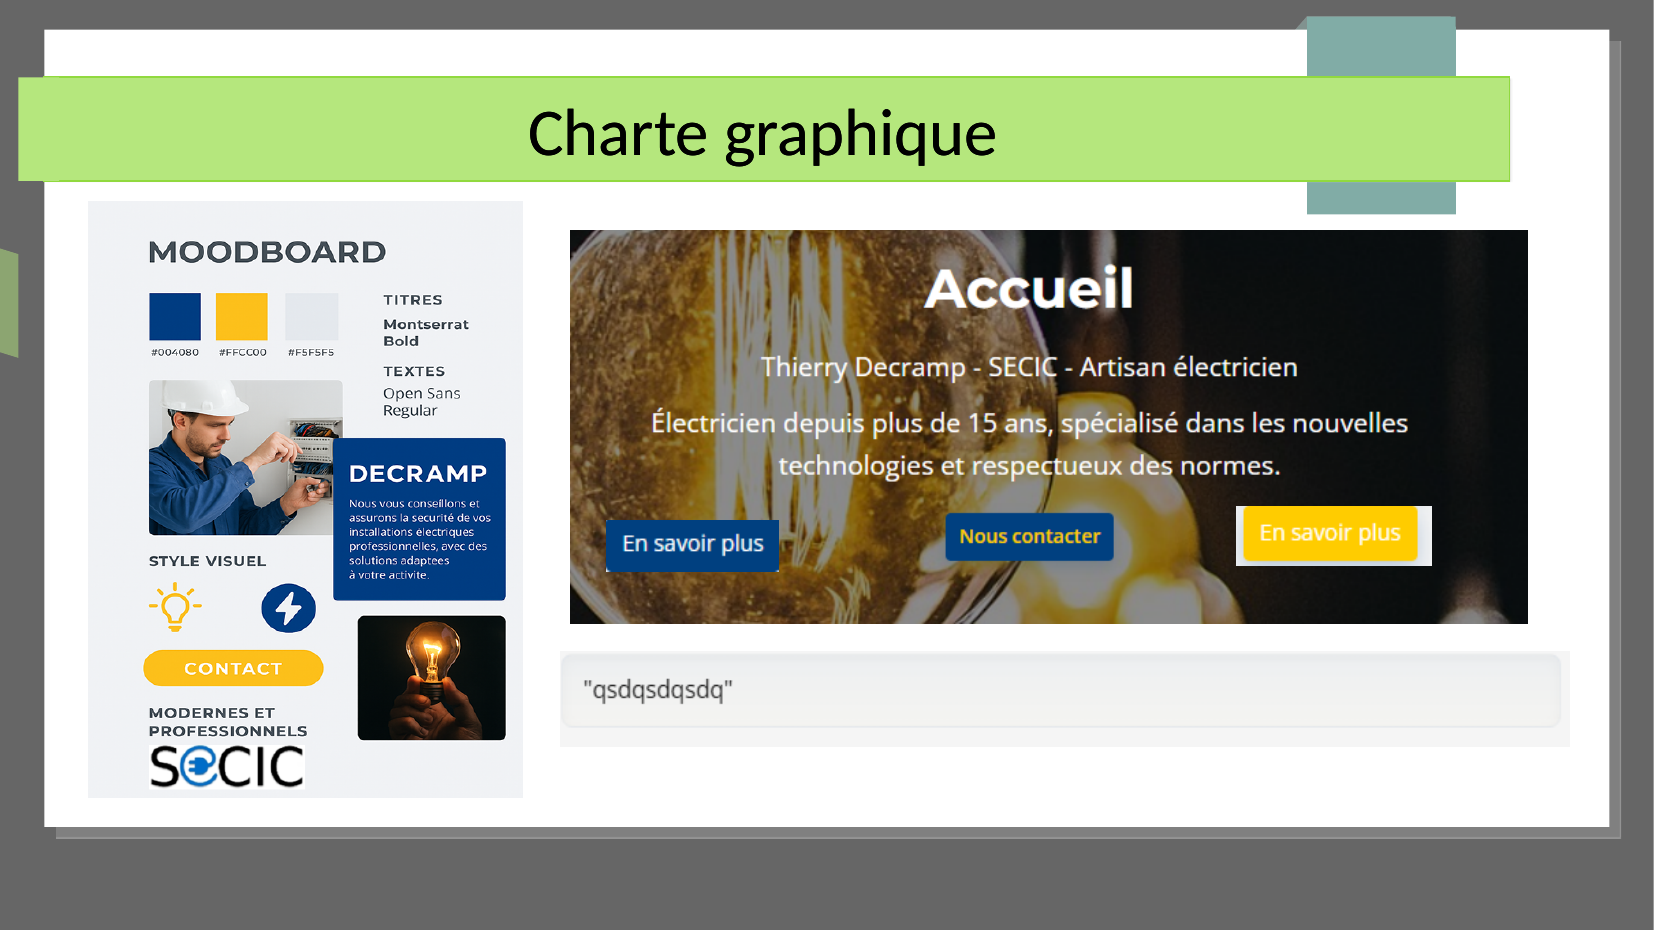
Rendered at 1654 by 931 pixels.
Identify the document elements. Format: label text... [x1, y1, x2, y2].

text_box Charte graphique​ [15, 81, 1512, 223]
picture [560, 651, 1570, 747]
picture [570, 230, 1528, 624]
picture [86, 223, 523, 798]
